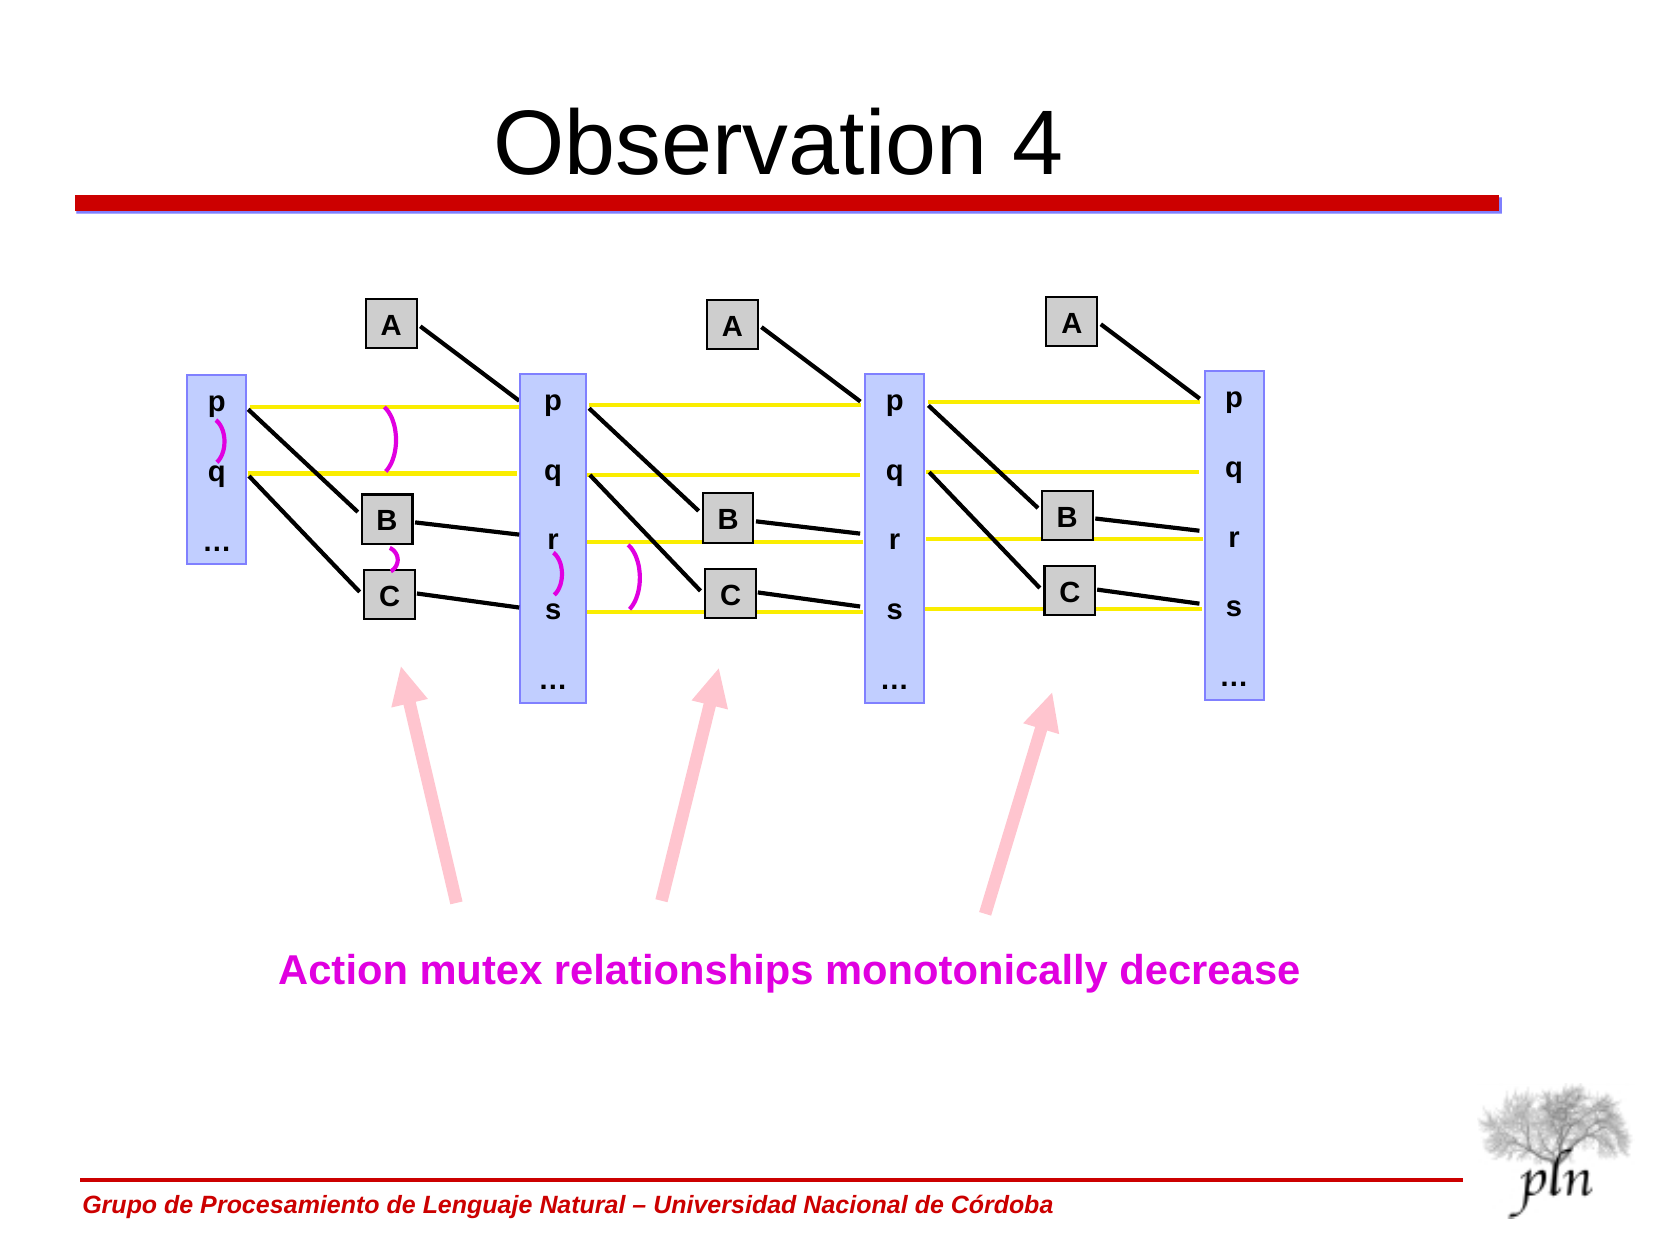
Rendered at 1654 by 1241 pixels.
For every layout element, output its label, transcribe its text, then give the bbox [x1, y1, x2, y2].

text_box B [702, 493, 754, 543]
text_box A [365, 298, 417, 349]
text_box A [707, 299, 758, 350]
text_box p q r s … [865, 373, 925, 703]
text_box B [1041, 490, 1093, 541]
text_box C [1044, 565, 1096, 616]
title Observation 4 [100, 12, 1426, 200]
text_box A [1046, 296, 1098, 347]
text_box C [705, 568, 756, 619]
text_box p q r s … [1204, 370, 1264, 700]
text_box B [361, 494, 413, 545]
text_box p q … [187, 374, 247, 565]
text_box p q r s … [520, 373, 586, 703]
picture [1477, 1083, 1635, 1219]
text_box Action mutex relationships monotonically decrease [263, 935, 1316, 1001]
text_box C [364, 569, 416, 620]
